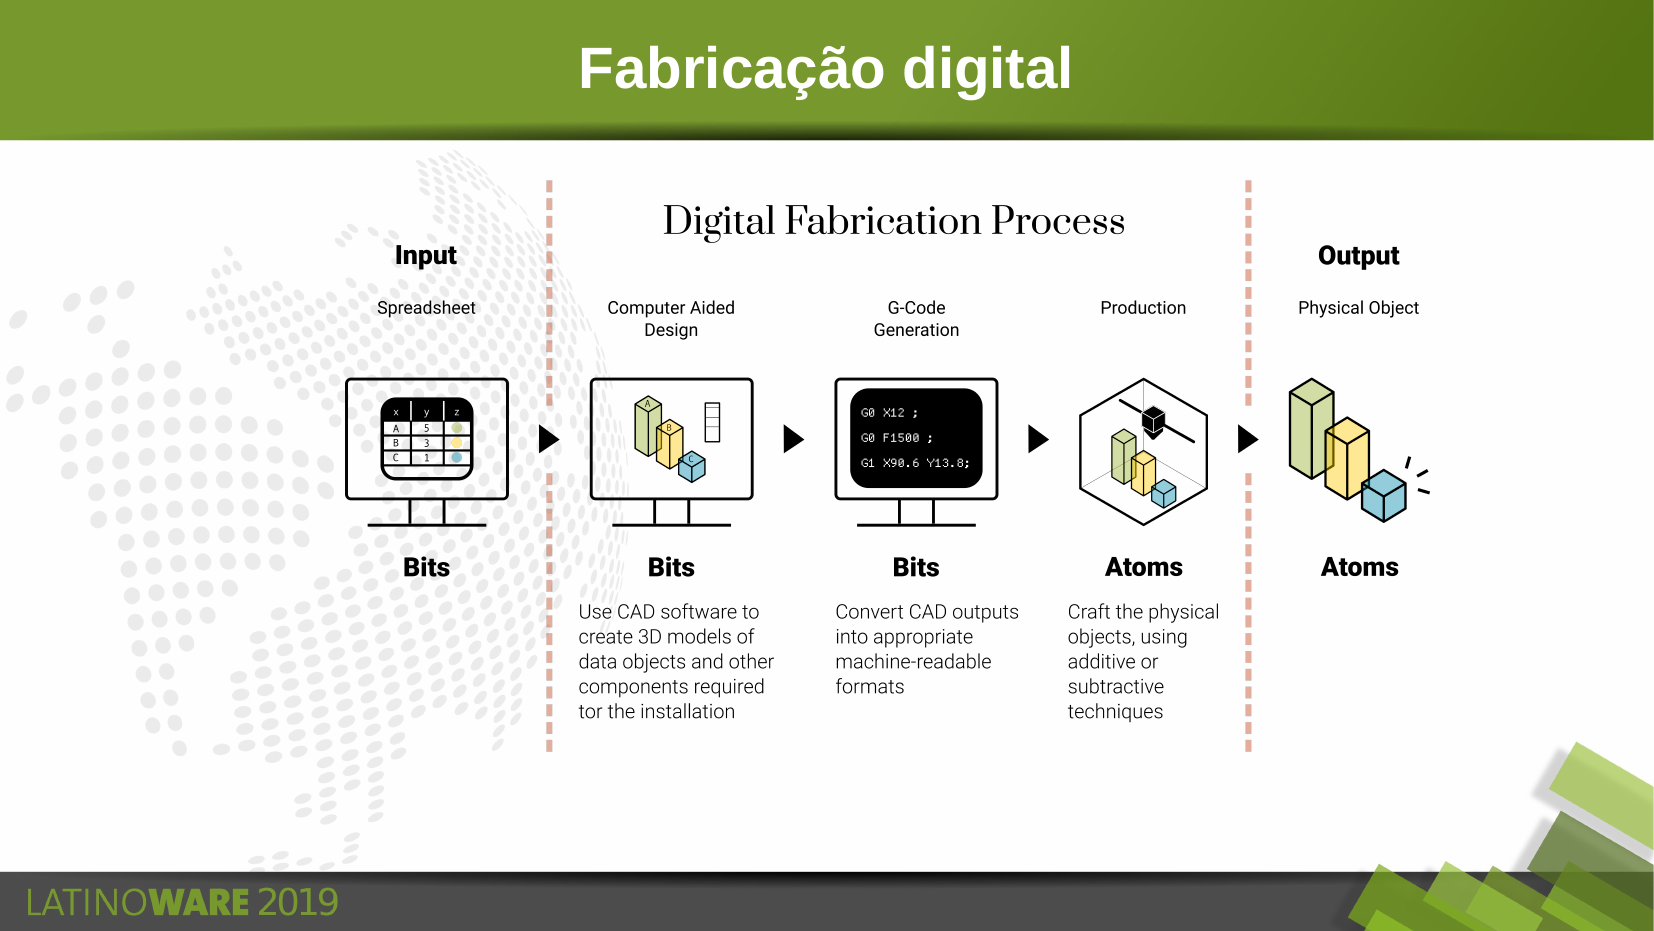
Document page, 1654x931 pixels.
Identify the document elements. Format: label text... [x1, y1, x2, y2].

text_box Fabricação digital [135, 8, 1518, 129]
picture [0, 0, 1654, 931]
